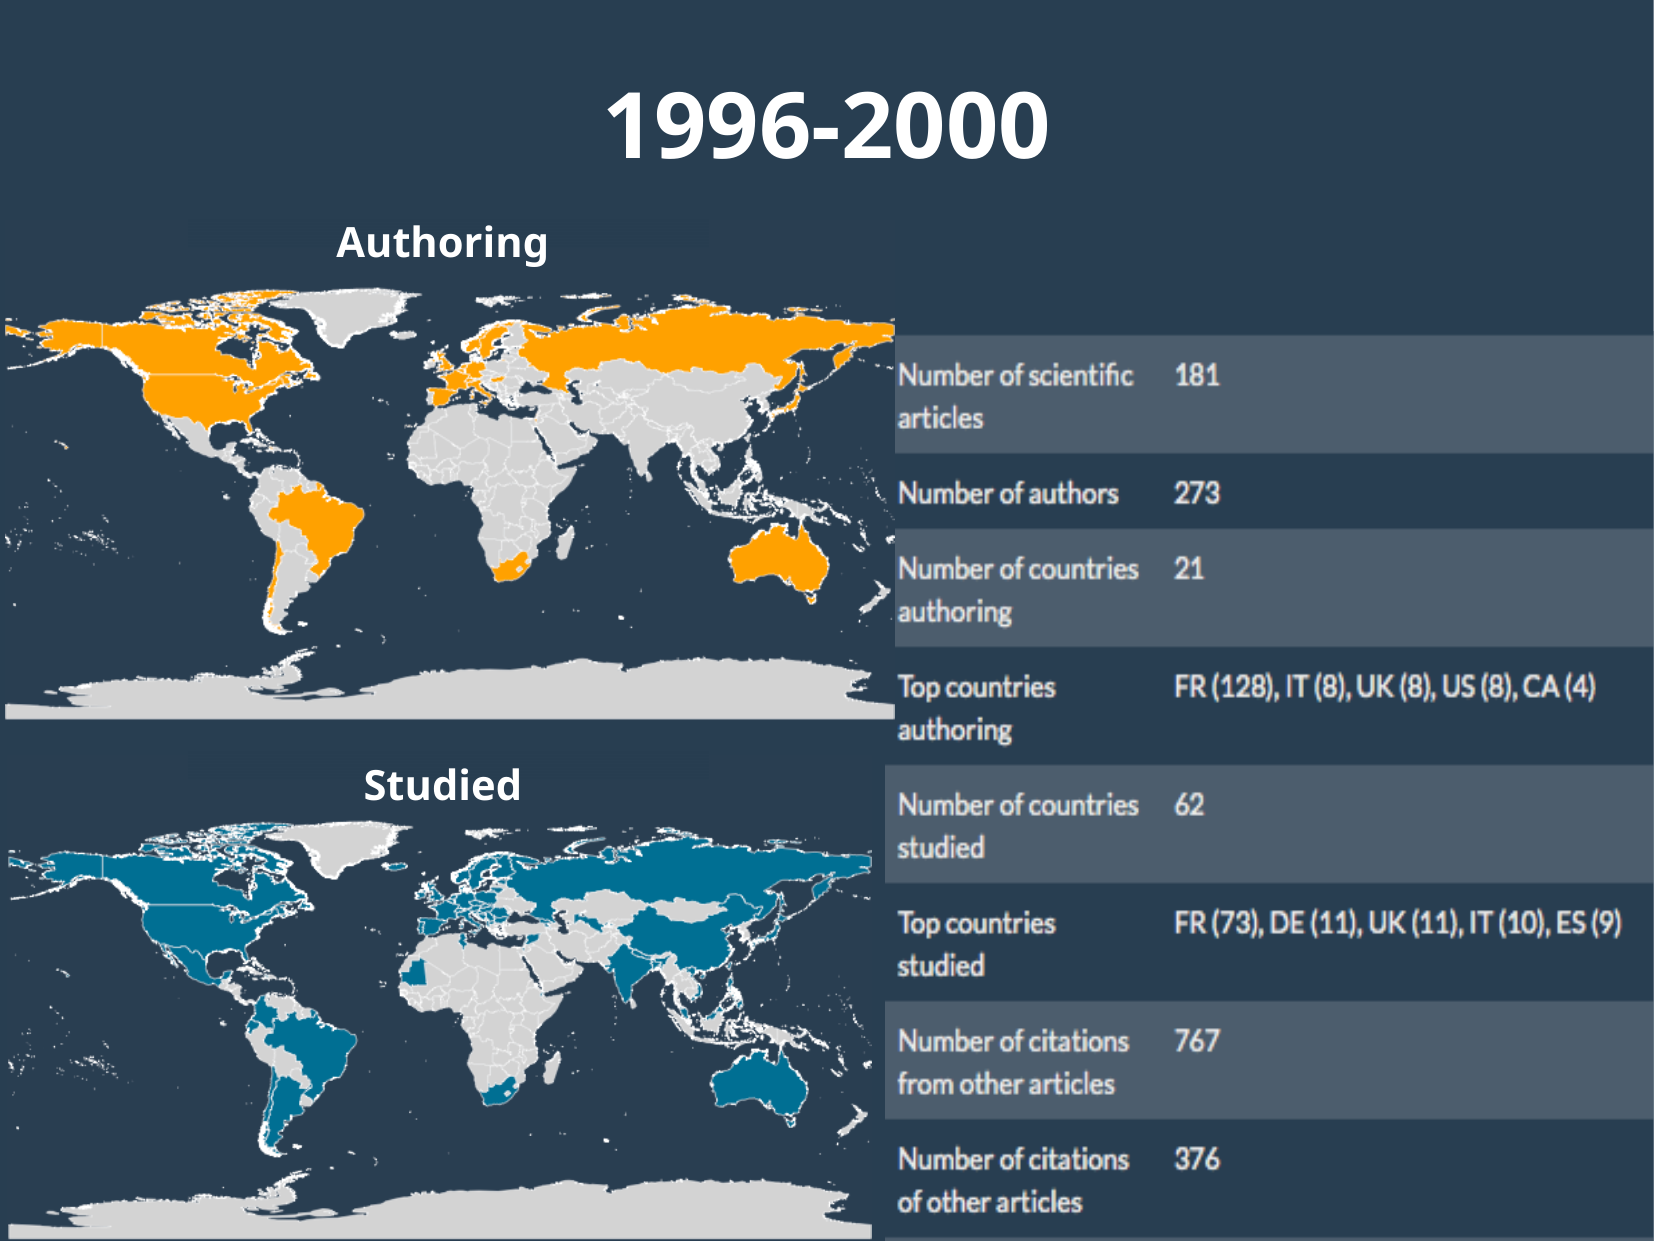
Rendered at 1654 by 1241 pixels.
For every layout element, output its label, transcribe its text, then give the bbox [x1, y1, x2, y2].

title Studied [283, 747, 603, 822]
title Authoring [283, 203, 603, 279]
title 1996-2000 [82, 19, 1571, 227]
picture [0, 0, 1654, 1241]
